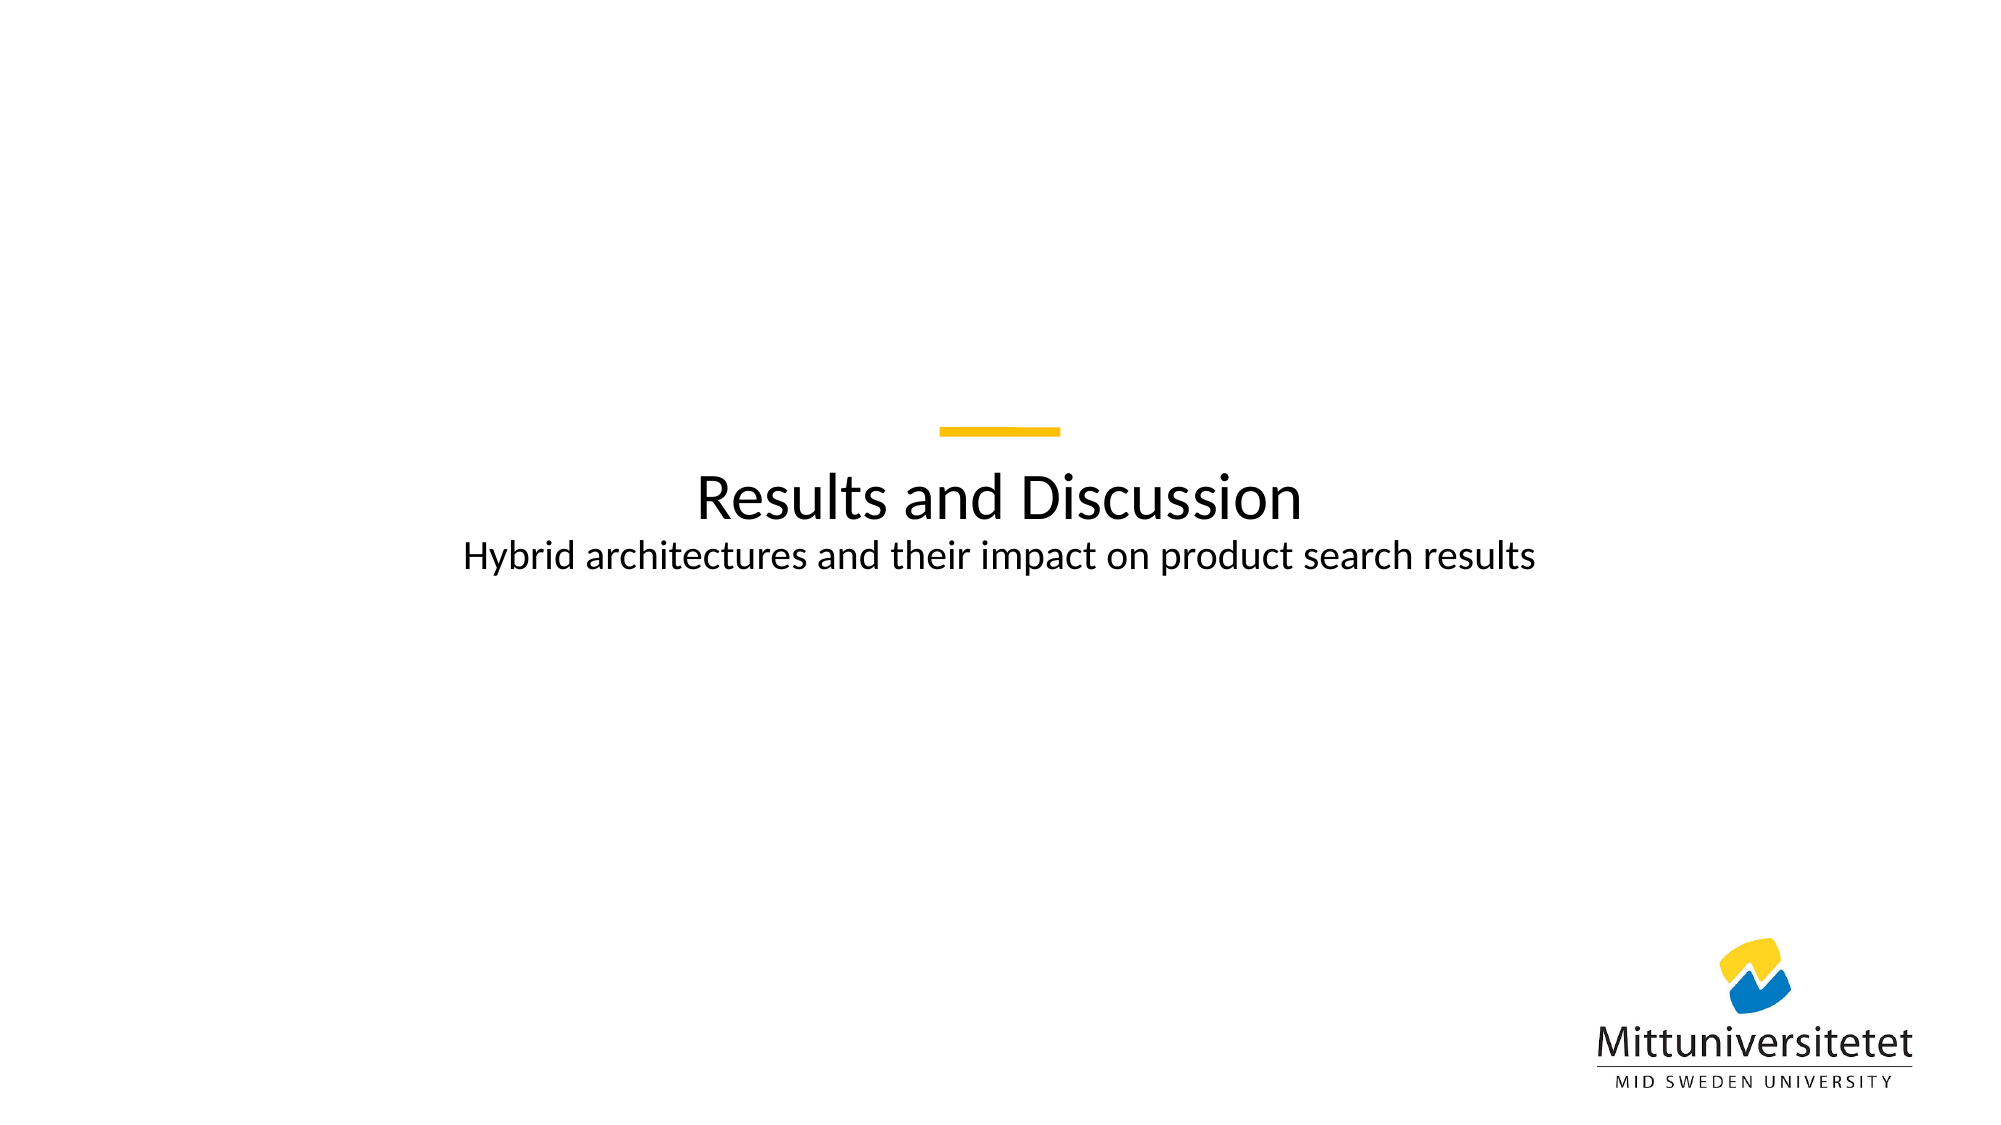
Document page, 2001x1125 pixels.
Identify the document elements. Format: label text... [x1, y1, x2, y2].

picture [1597, 938, 1913, 1088]
title Results and Discussion Hybrid architectures and their impact on product search results [314, 454, 1686, 614]
